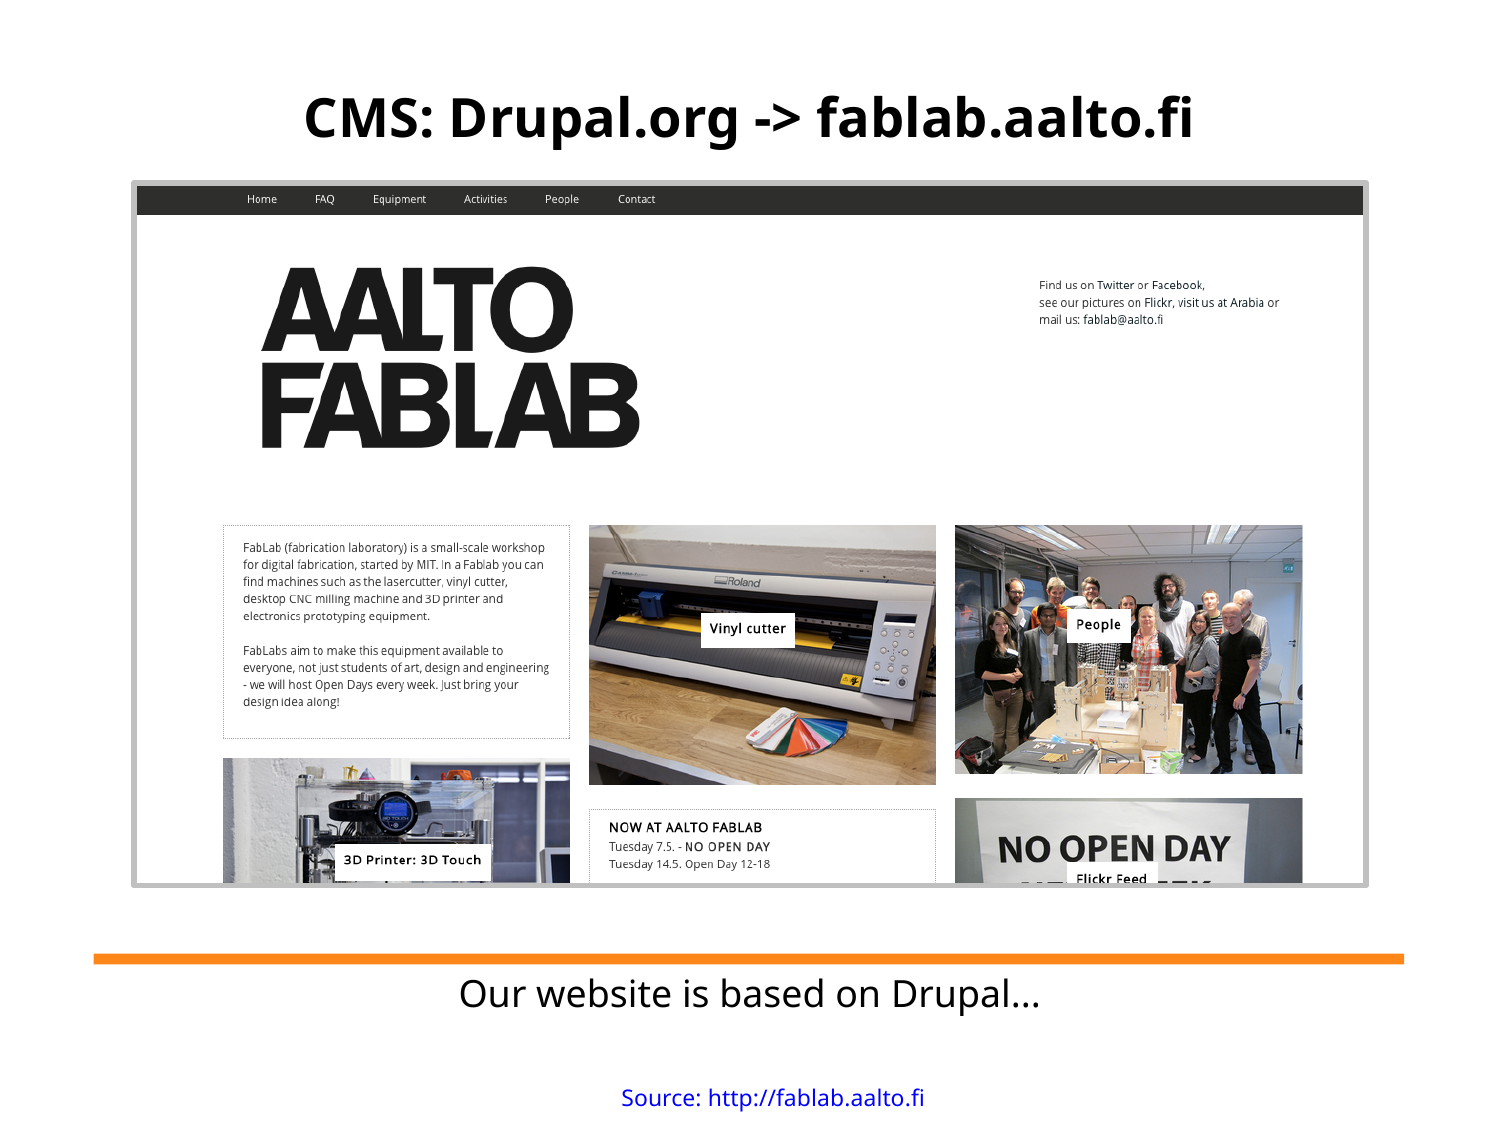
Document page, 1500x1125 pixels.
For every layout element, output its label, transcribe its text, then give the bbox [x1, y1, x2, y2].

picture [0, 0, 1500, 1125]
text_box Source: http://fablab.aalto.fi [606, 1074, 894, 1115]
text_box Our website is based on Drupal... [91, 960, 1409, 1020]
title CMS: Drupal.org -> fablab.aalto.fi [75, 44, 1426, 188]
